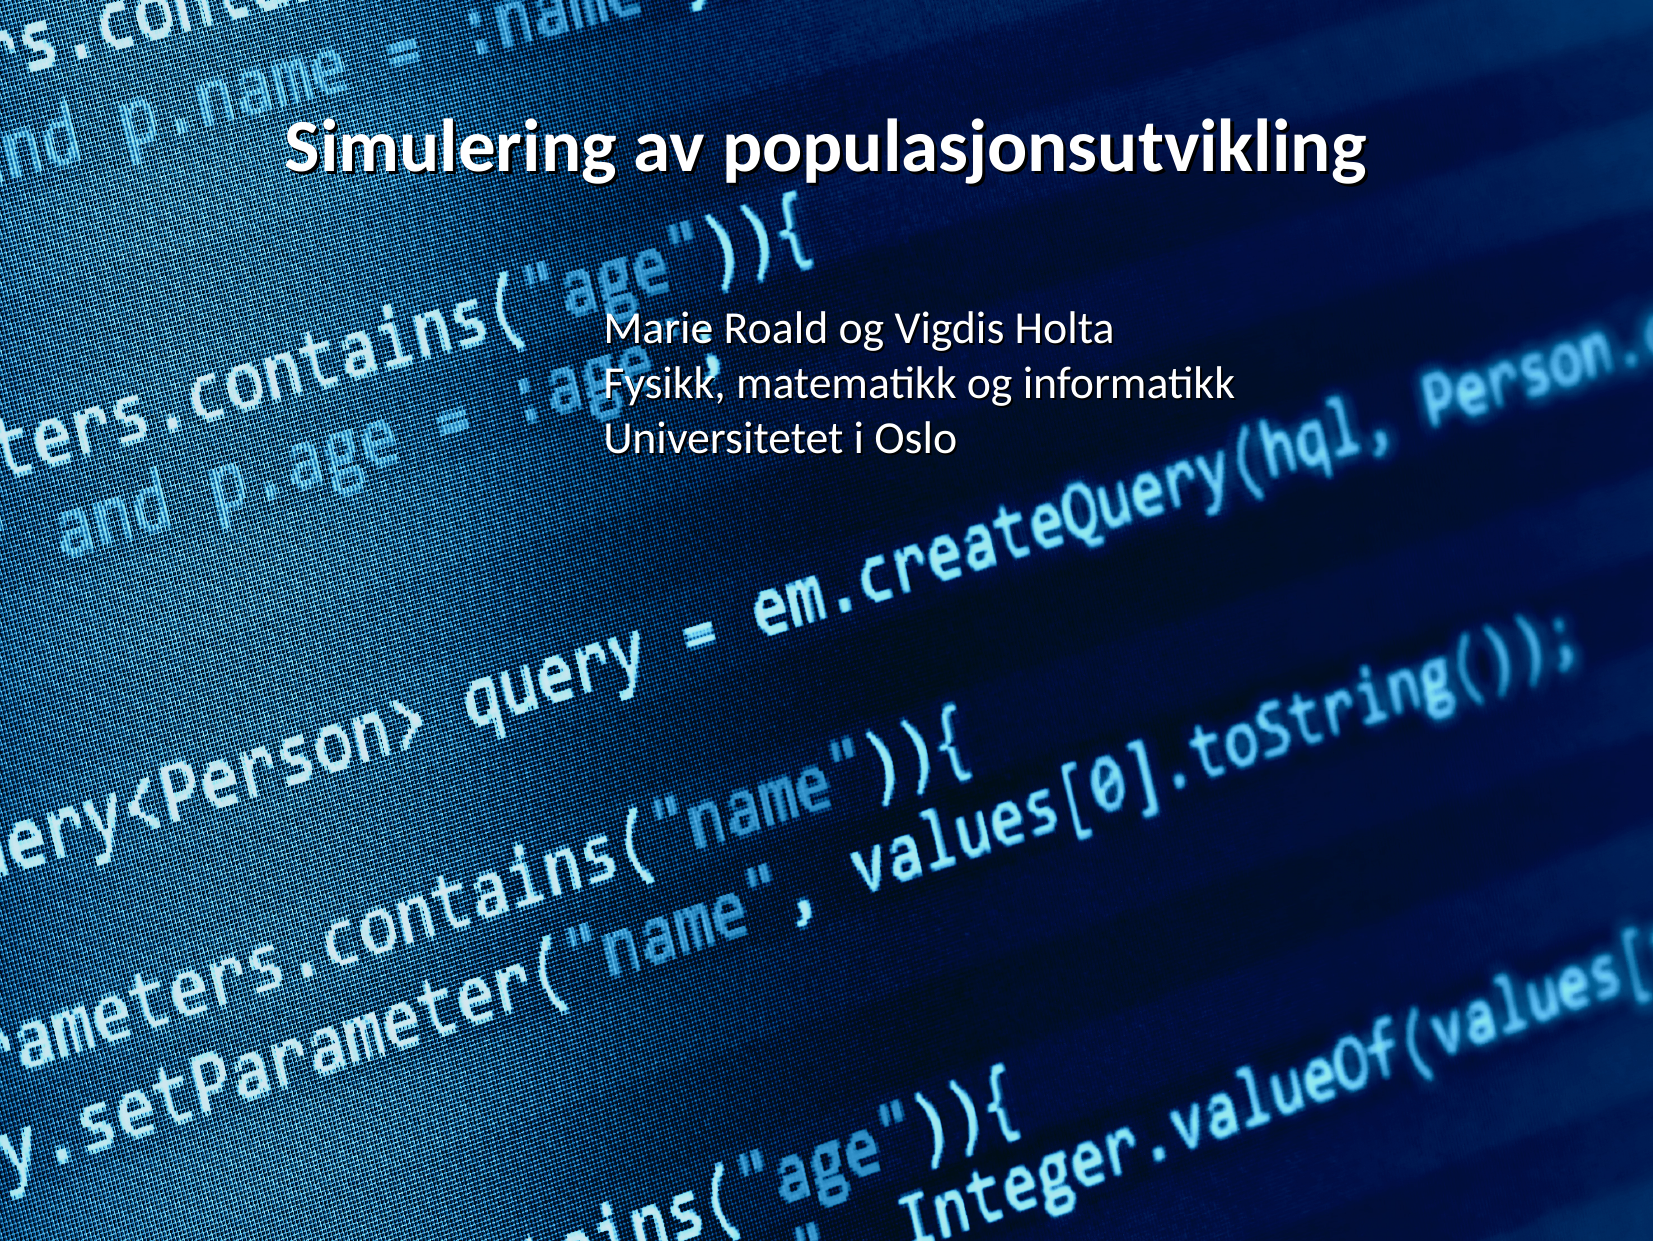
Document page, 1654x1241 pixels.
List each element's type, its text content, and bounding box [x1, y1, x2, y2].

title Simulering av populasjonsutvikling [82, 49, 1571, 257]
text_box Marie Roald og Vigdis Holta Fysikk, matematikk og informatikk Universitetet i Oslo [588, 290, 1483, 519]
picture [0, 0, 1653, 1241]
